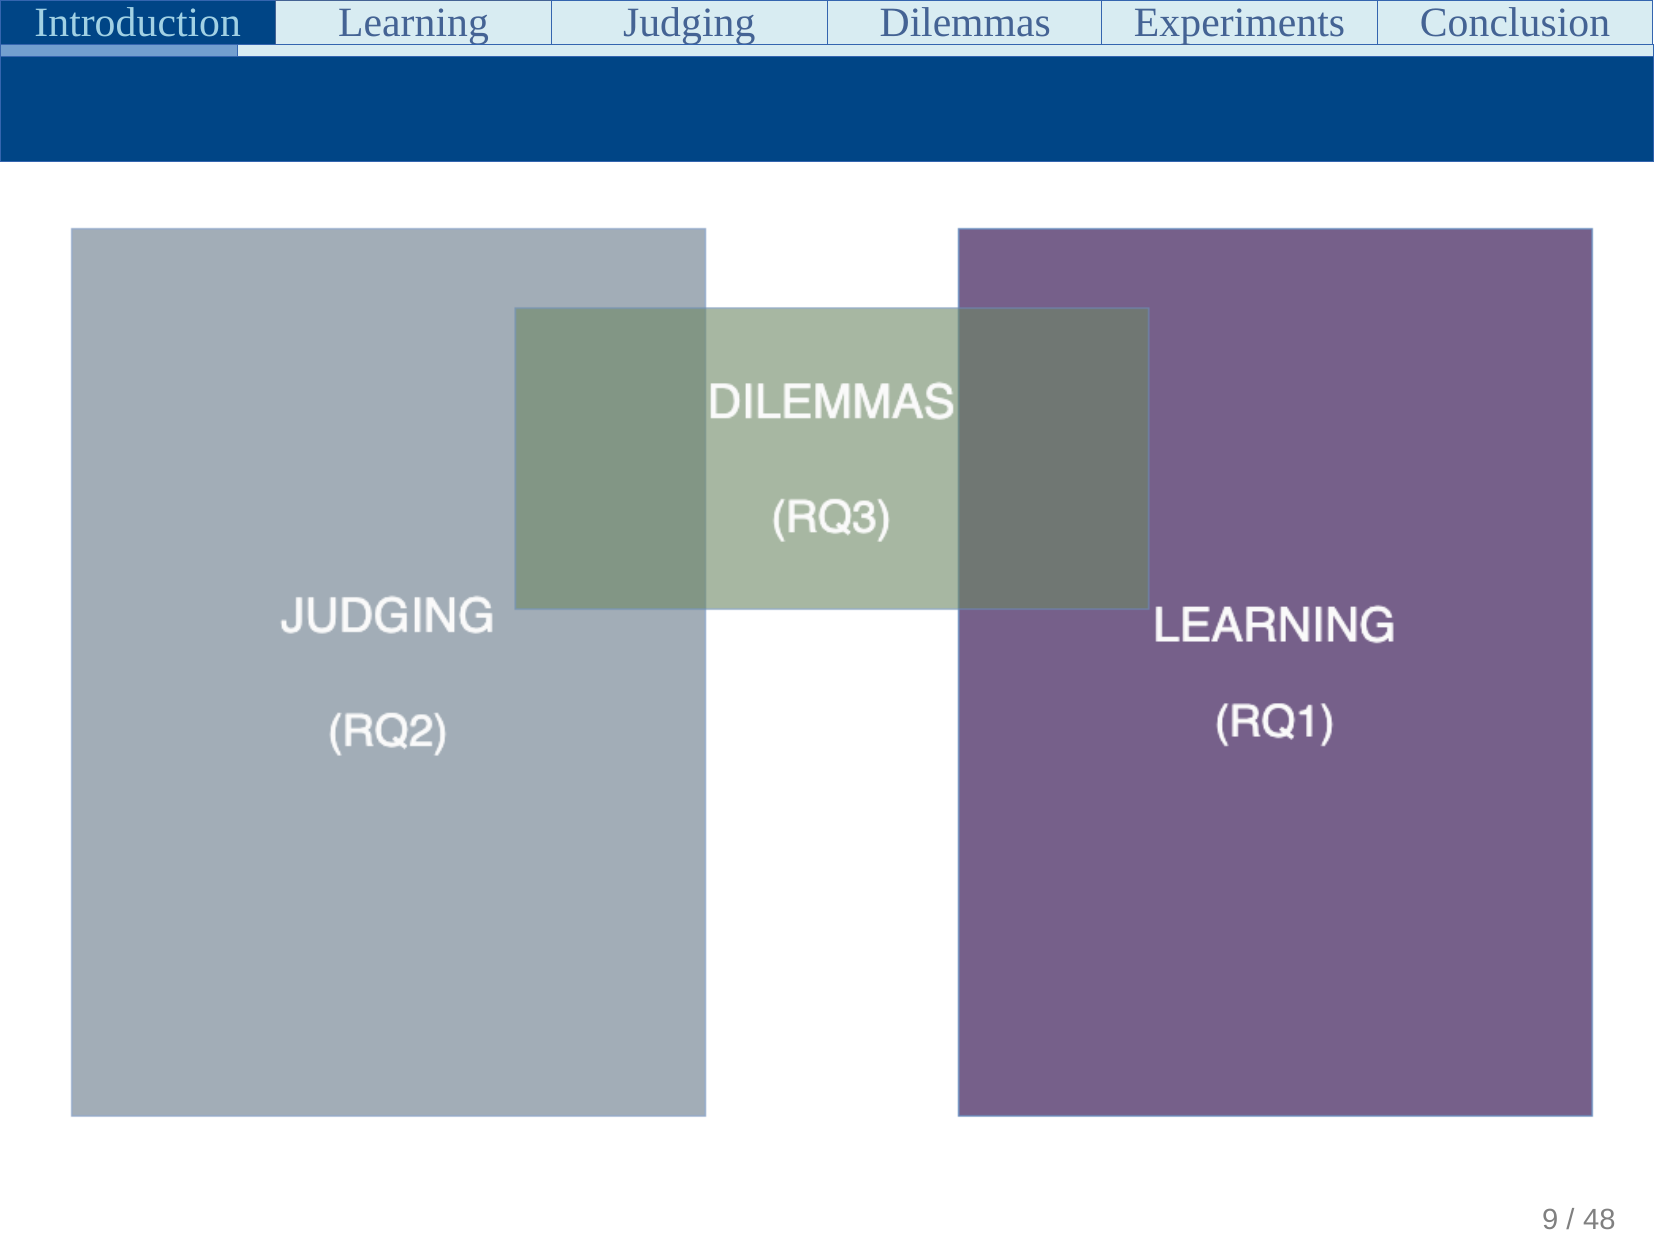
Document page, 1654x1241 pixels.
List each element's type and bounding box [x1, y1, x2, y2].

text_box [0, 44, 238, 57]
picture [8, 165, 1654, 1163]
